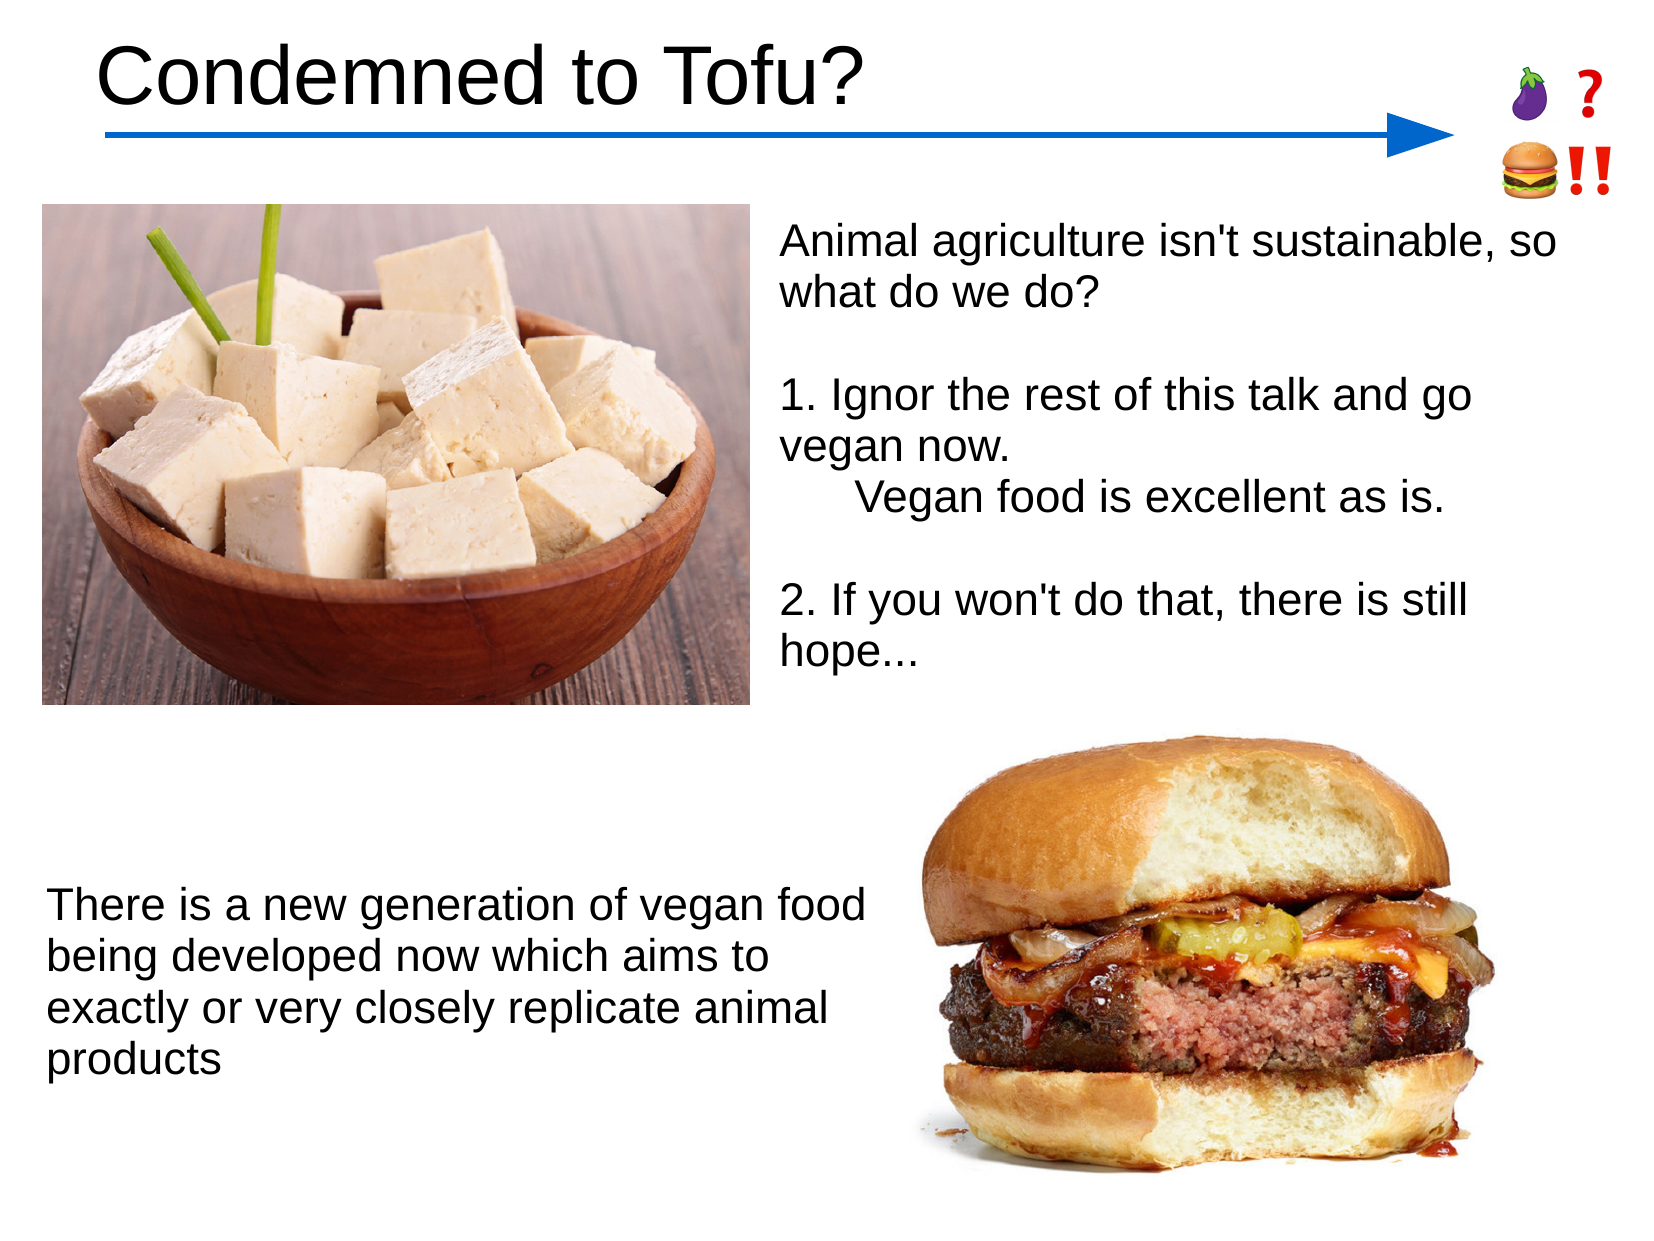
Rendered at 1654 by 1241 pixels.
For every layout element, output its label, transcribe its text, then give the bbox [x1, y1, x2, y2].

picture [785, 675, 1649, 1216]
text_box There is a new generation of vegan food being developed now which aims to exactly or very closely replicate animal products [15, 855, 901, 1171]
picture [1499, 140, 1620, 201]
picture [42, 204, 750, 705]
text_box Condemned to Tofu? [63, 5, 1380, 240]
picture [1499, 63, 1620, 124]
text_box Animal agriculture isn't sustainable, so what do we do? 1. Ignor the rest of this talk and go vegan now. Vegan food is excellent as is. 2. If you won't do that, there is still hope... [764, 207, 1620, 684]
